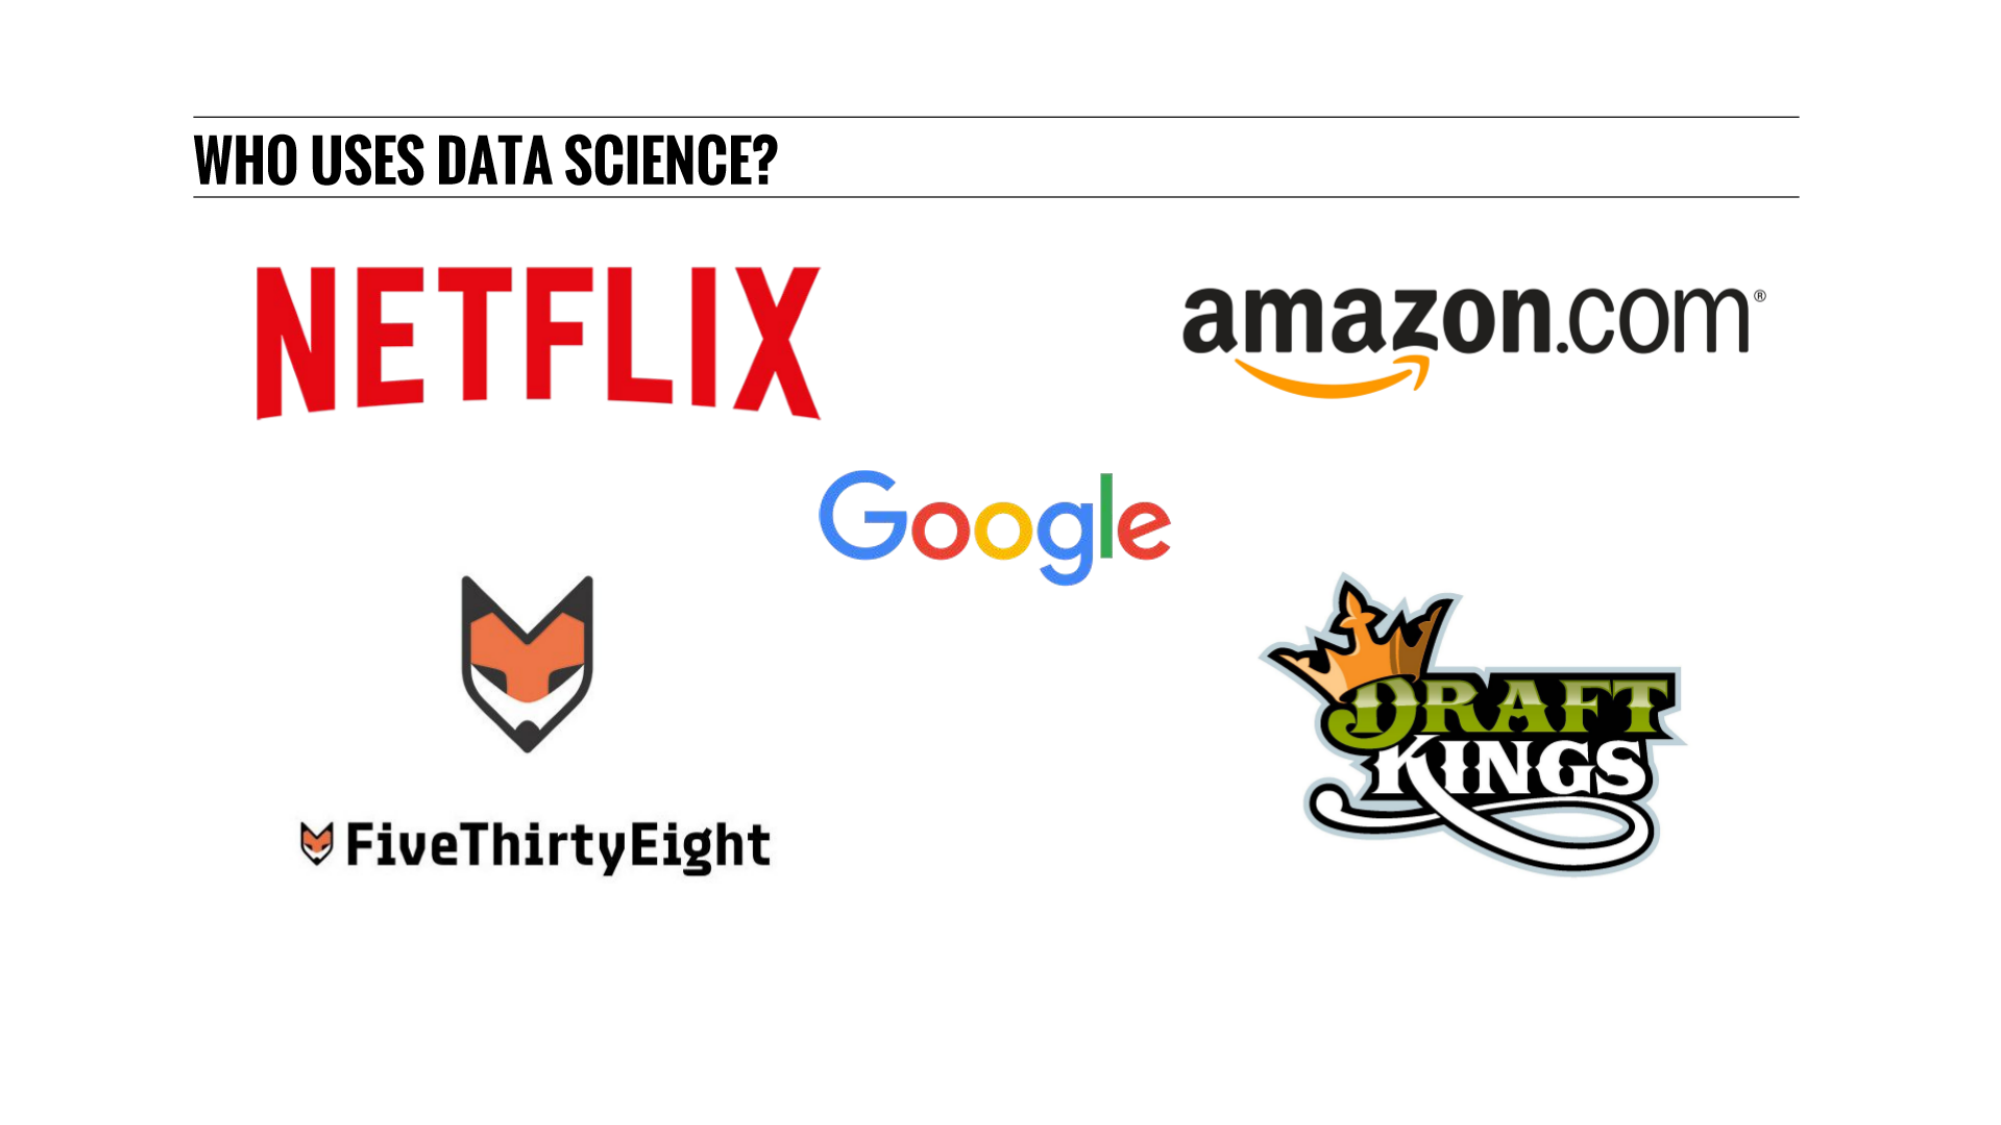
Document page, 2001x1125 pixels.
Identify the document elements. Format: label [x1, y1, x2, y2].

picture [168, 96, 1831, 991]
